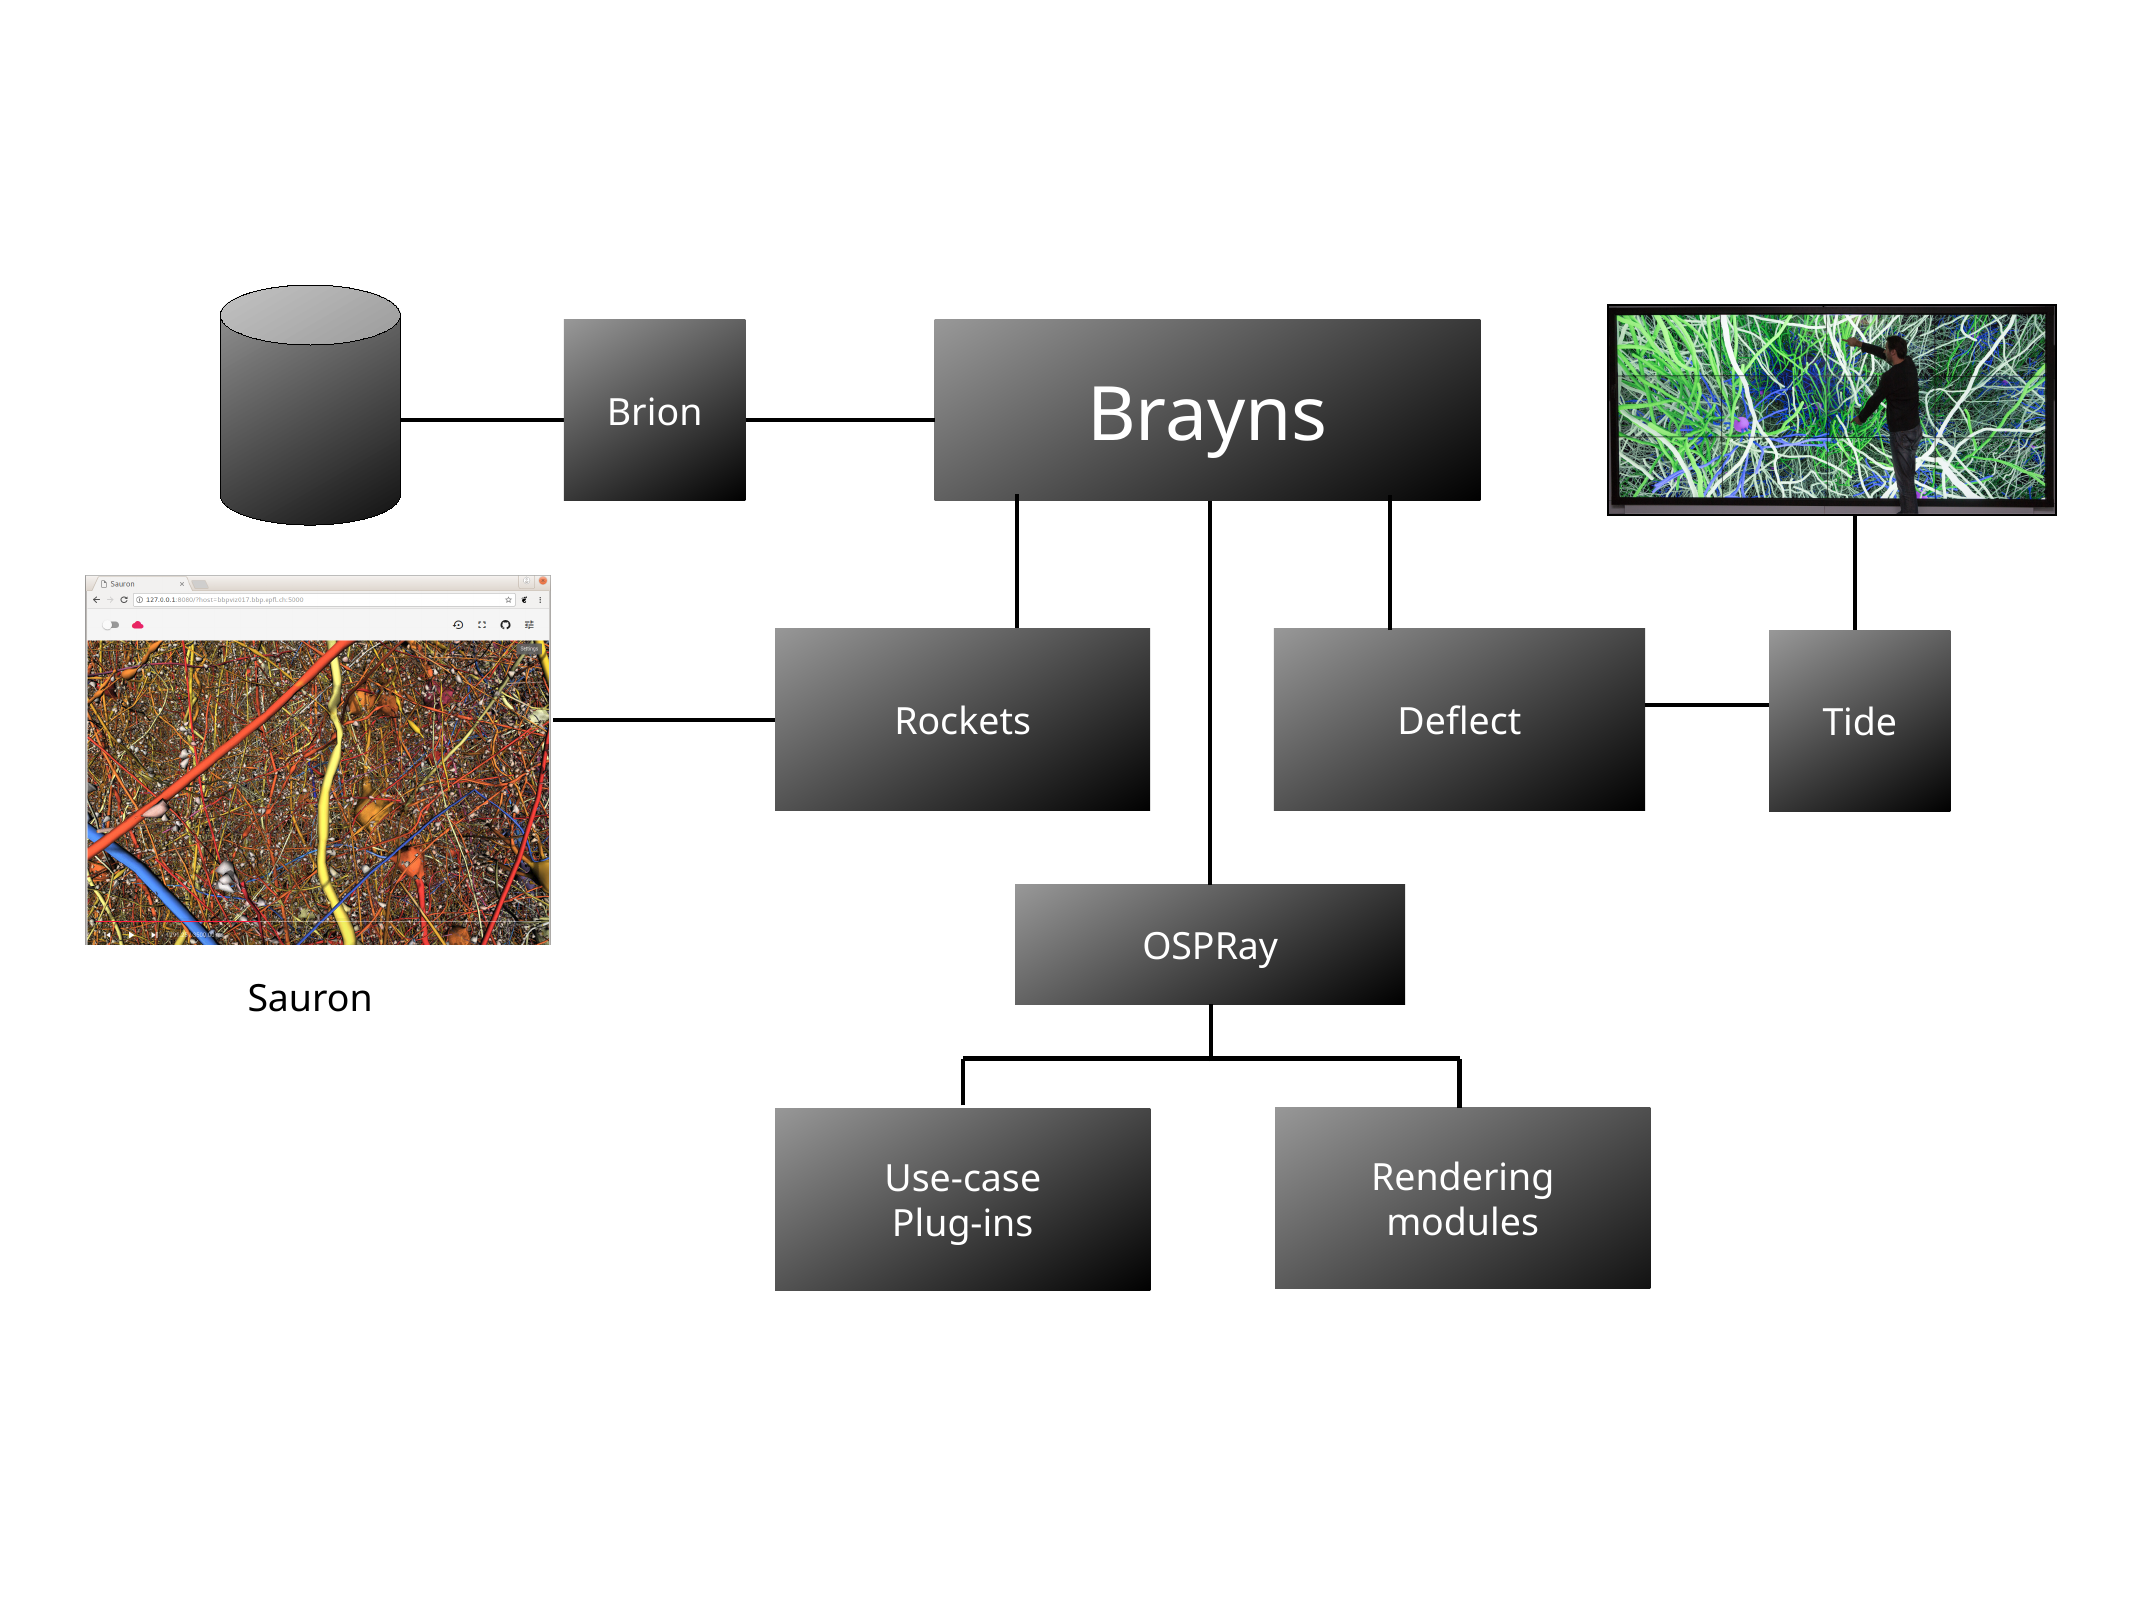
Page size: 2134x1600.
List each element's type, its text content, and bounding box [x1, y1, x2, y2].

text_box OSPRay [1015, 884, 1406, 1005]
text_box Tide [1769, 630, 1951, 812]
text_box [220, 318, 401, 526]
text_box Rendering modules [1275, 1107, 1651, 1289]
text_box Brayns [934, 319, 1481, 501]
picture [1608, 305, 2056, 514]
text_box Sauron [235, 960, 386, 1036]
picture [85, 569, 551, 951]
text_box Brion [563, 319, 746, 501]
text_box Deflect [1273, 628, 1646, 811]
text_box Use-case Plug-ins [775, 1108, 1151, 1291]
text_box Rockets [775, 628, 1151, 811]
